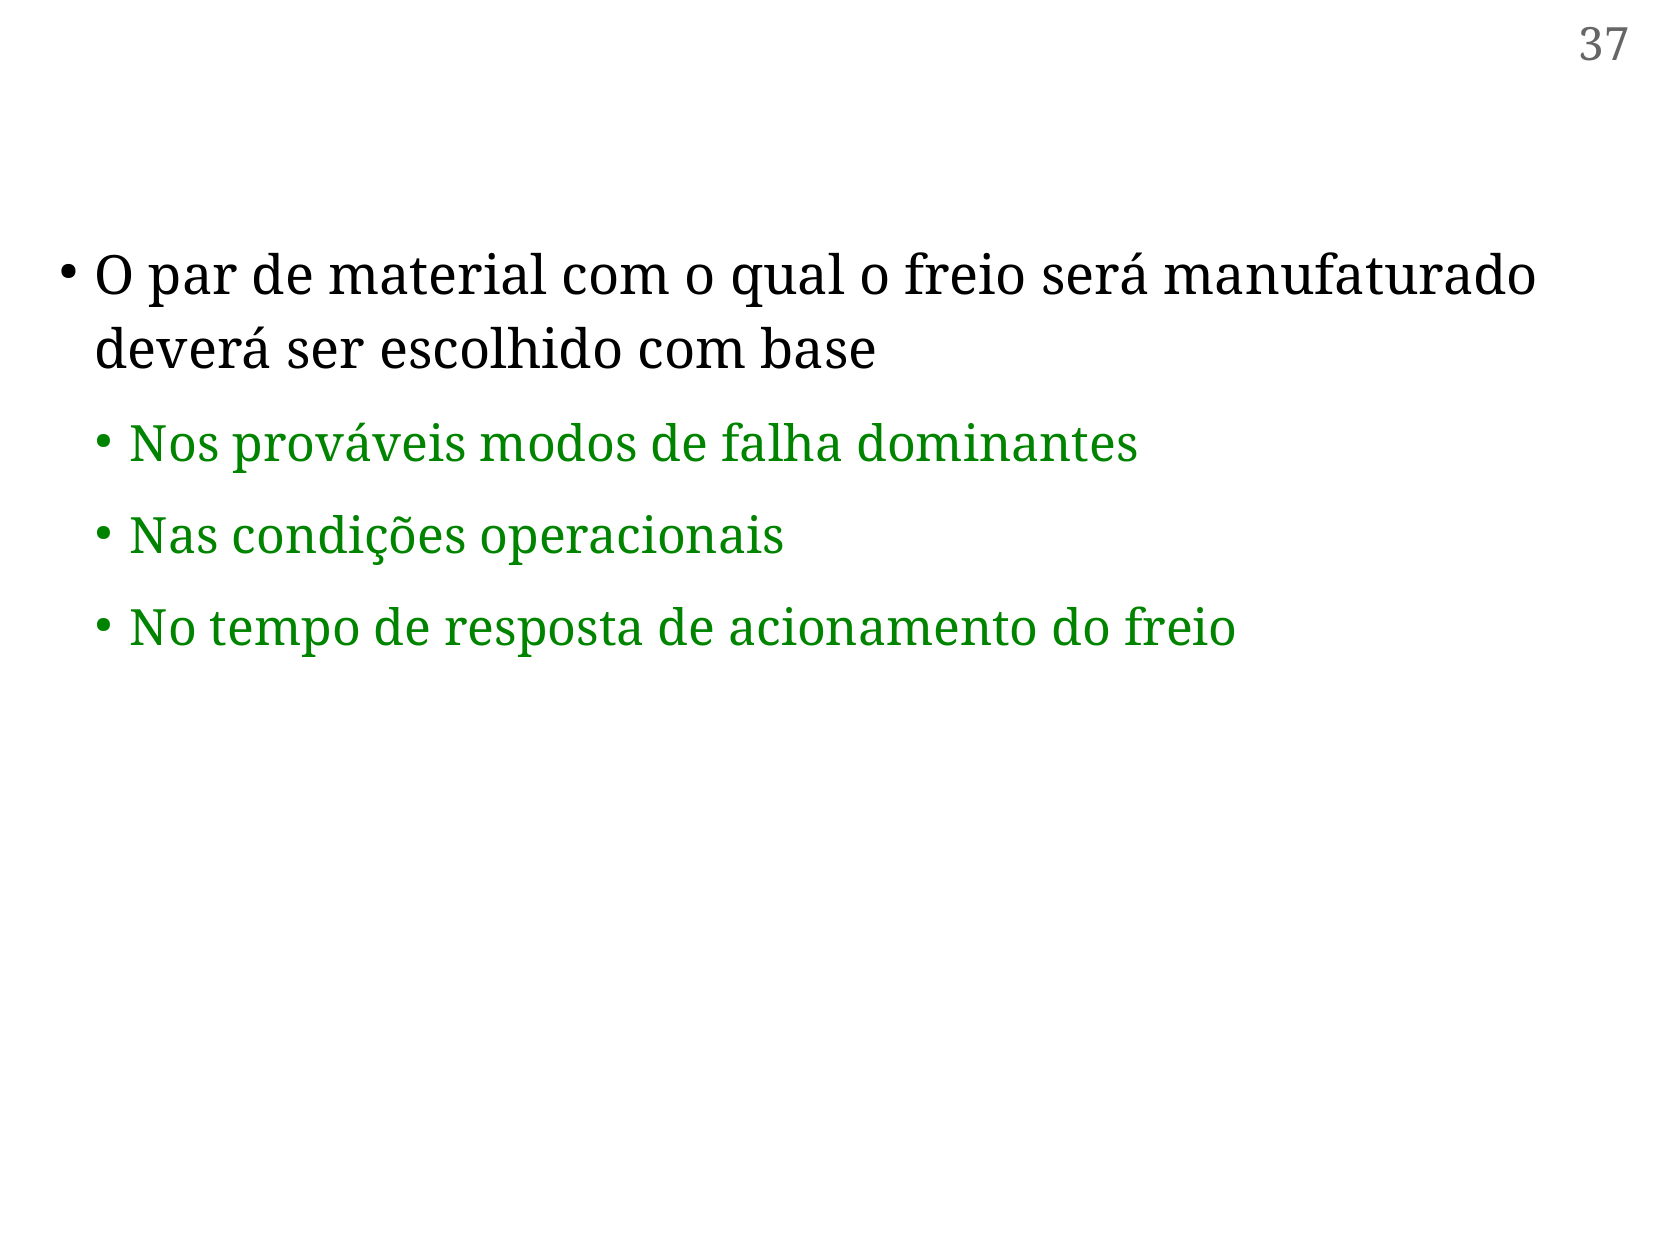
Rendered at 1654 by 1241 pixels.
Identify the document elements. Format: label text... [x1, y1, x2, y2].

list O par de material com o qual o freio será manufaturado deverá ser escolhido com base Nos prováveis modos de falha dominantes Nas condições operacionais No tempo de resposta de acionamento do freio [59, 236, 1595, 1211]
